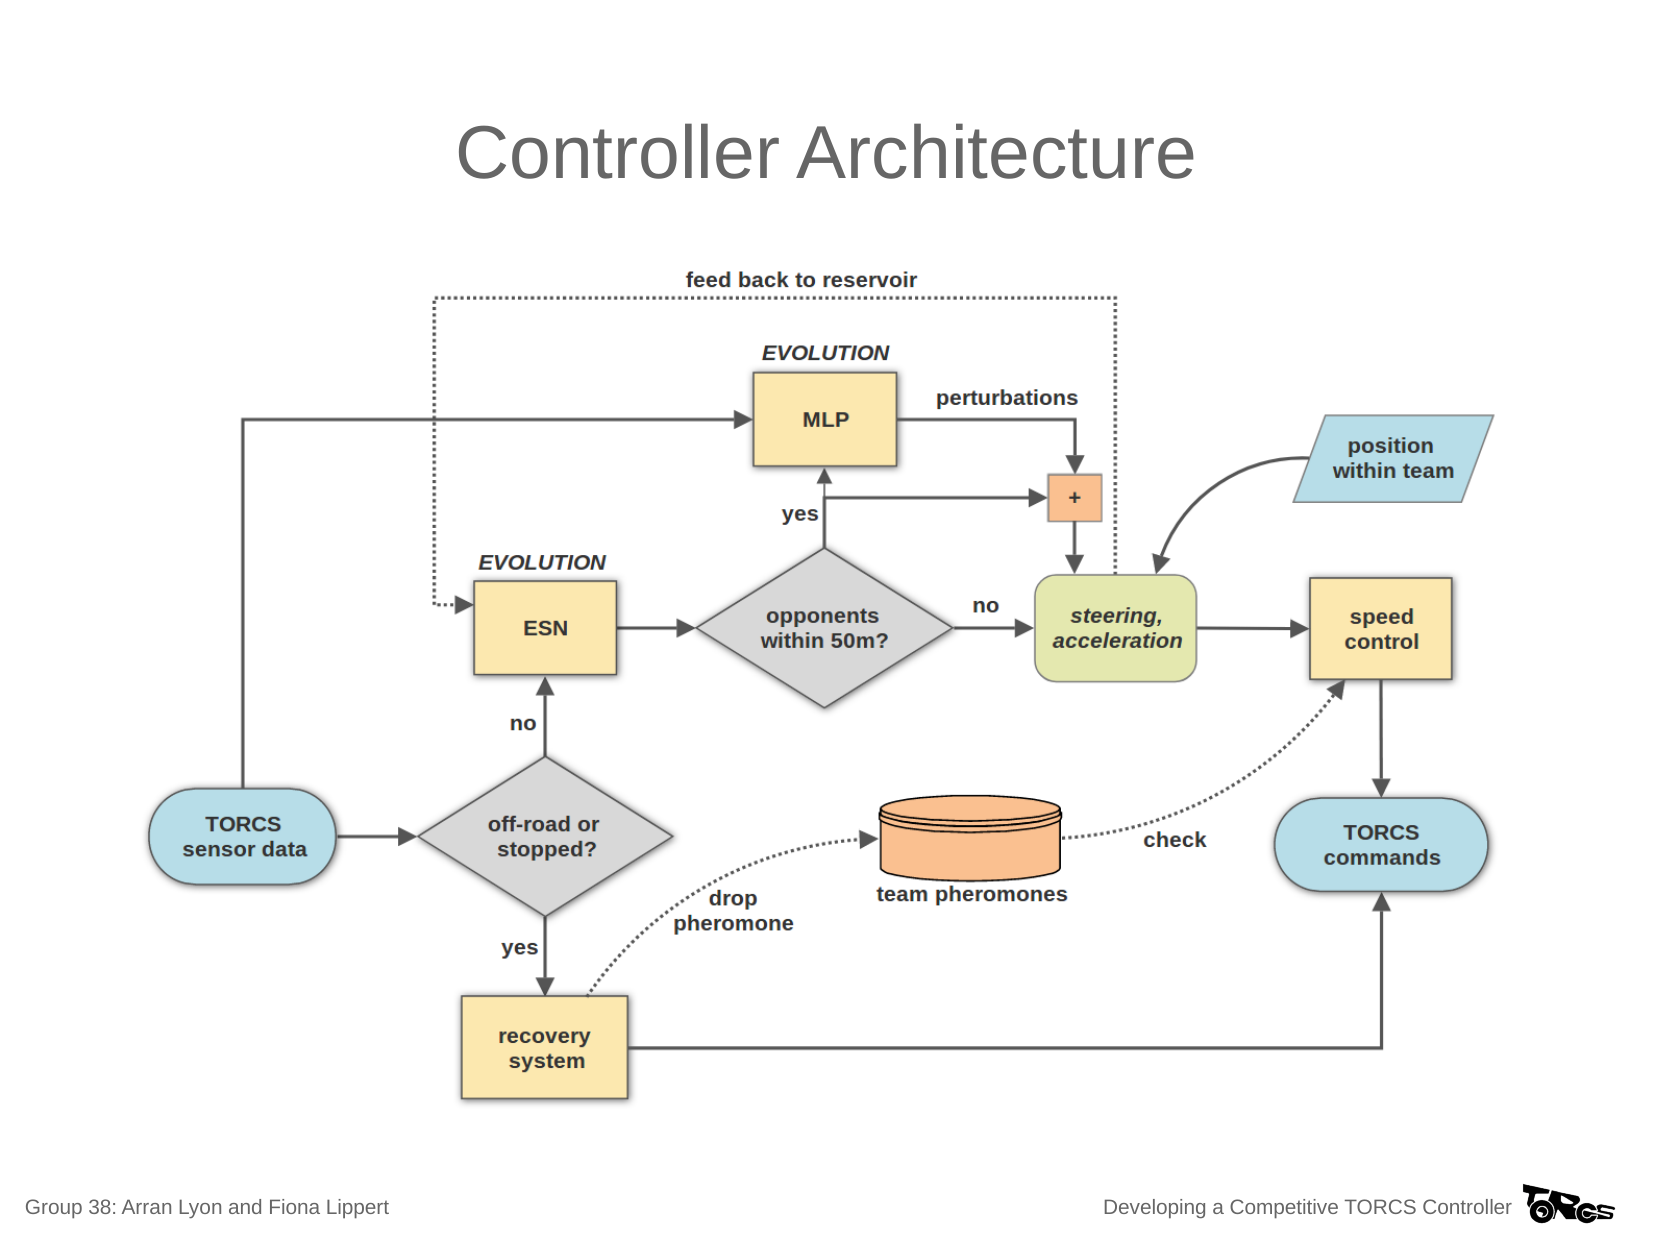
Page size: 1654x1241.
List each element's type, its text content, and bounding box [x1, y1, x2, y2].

picture [1520, 1183, 1616, 1224]
title Controller Architecture [82, 49, 1571, 257]
picture [125, 252, 1523, 1125]
